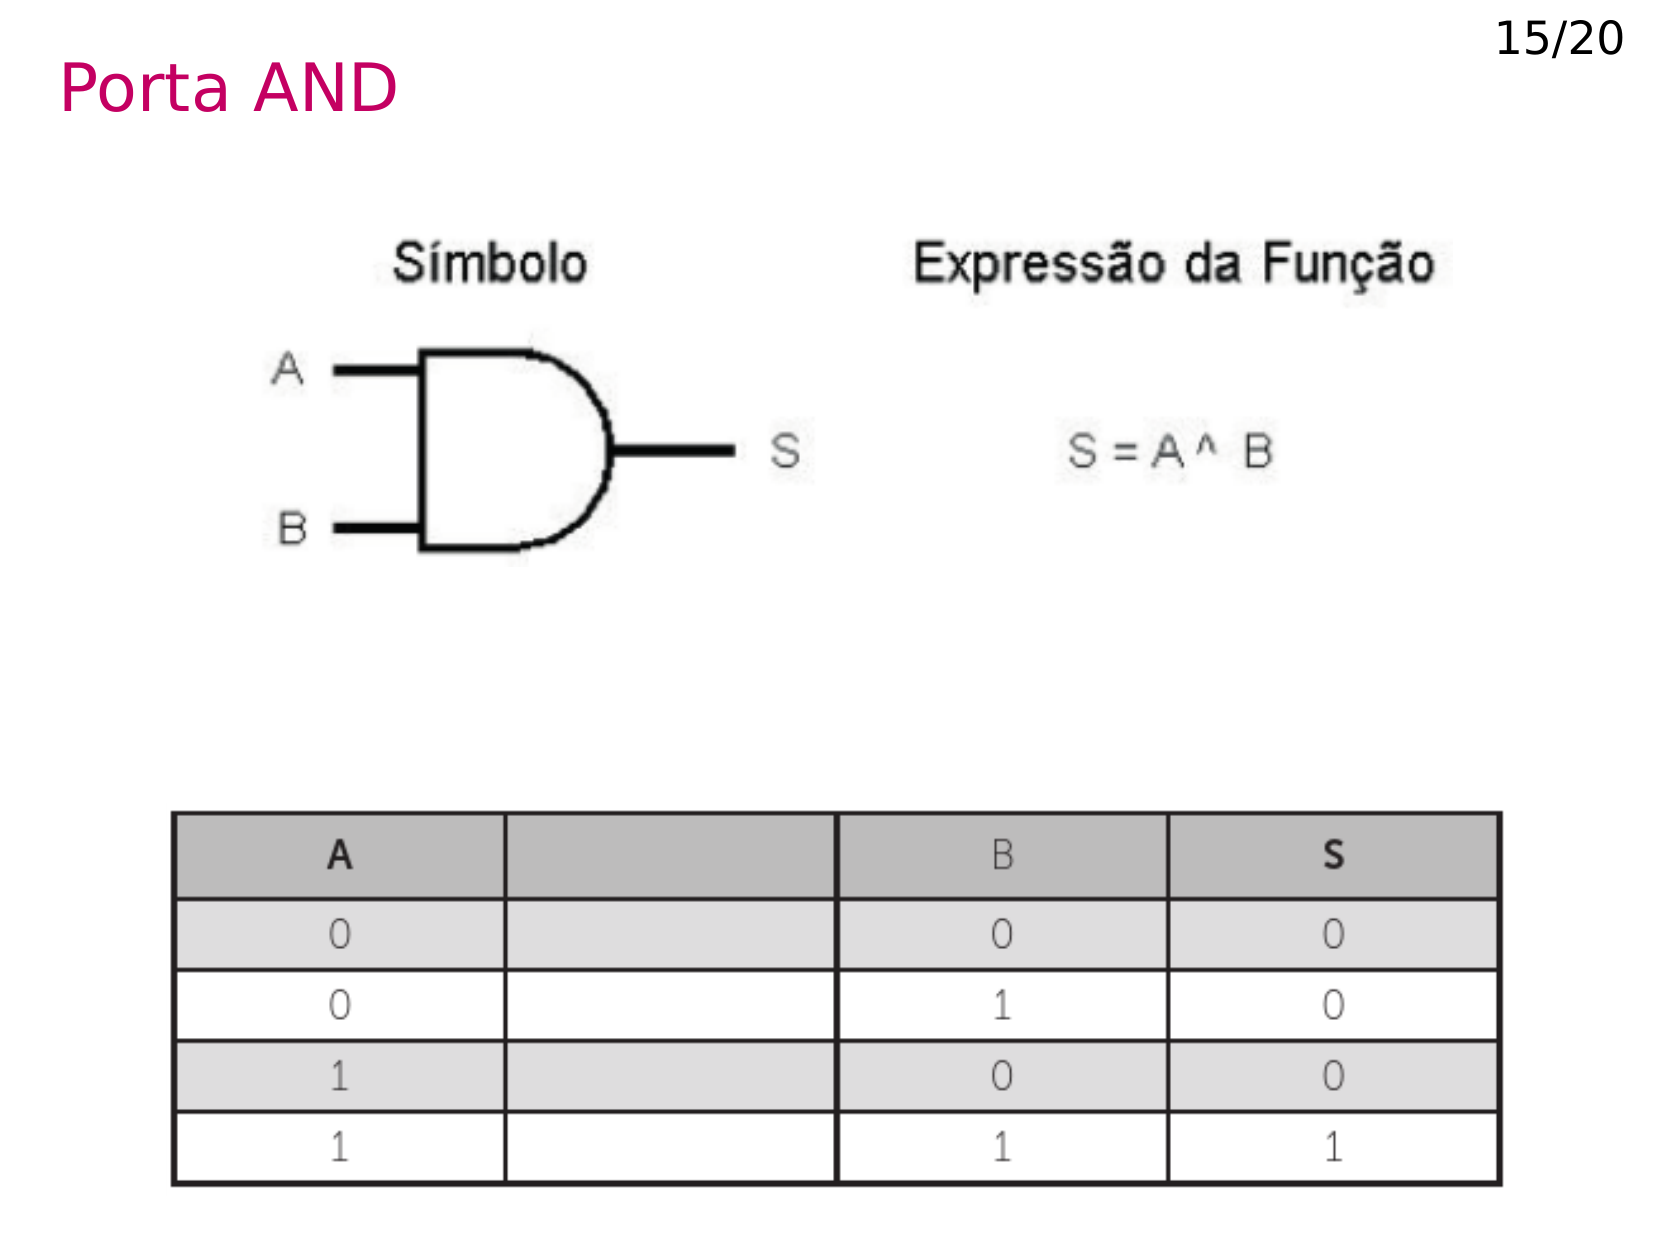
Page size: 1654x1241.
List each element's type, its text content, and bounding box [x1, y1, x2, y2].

picture [248, 220, 1453, 567]
picture [165, 803, 1512, 1196]
title Porta AND [59, 29, 1625, 148]
